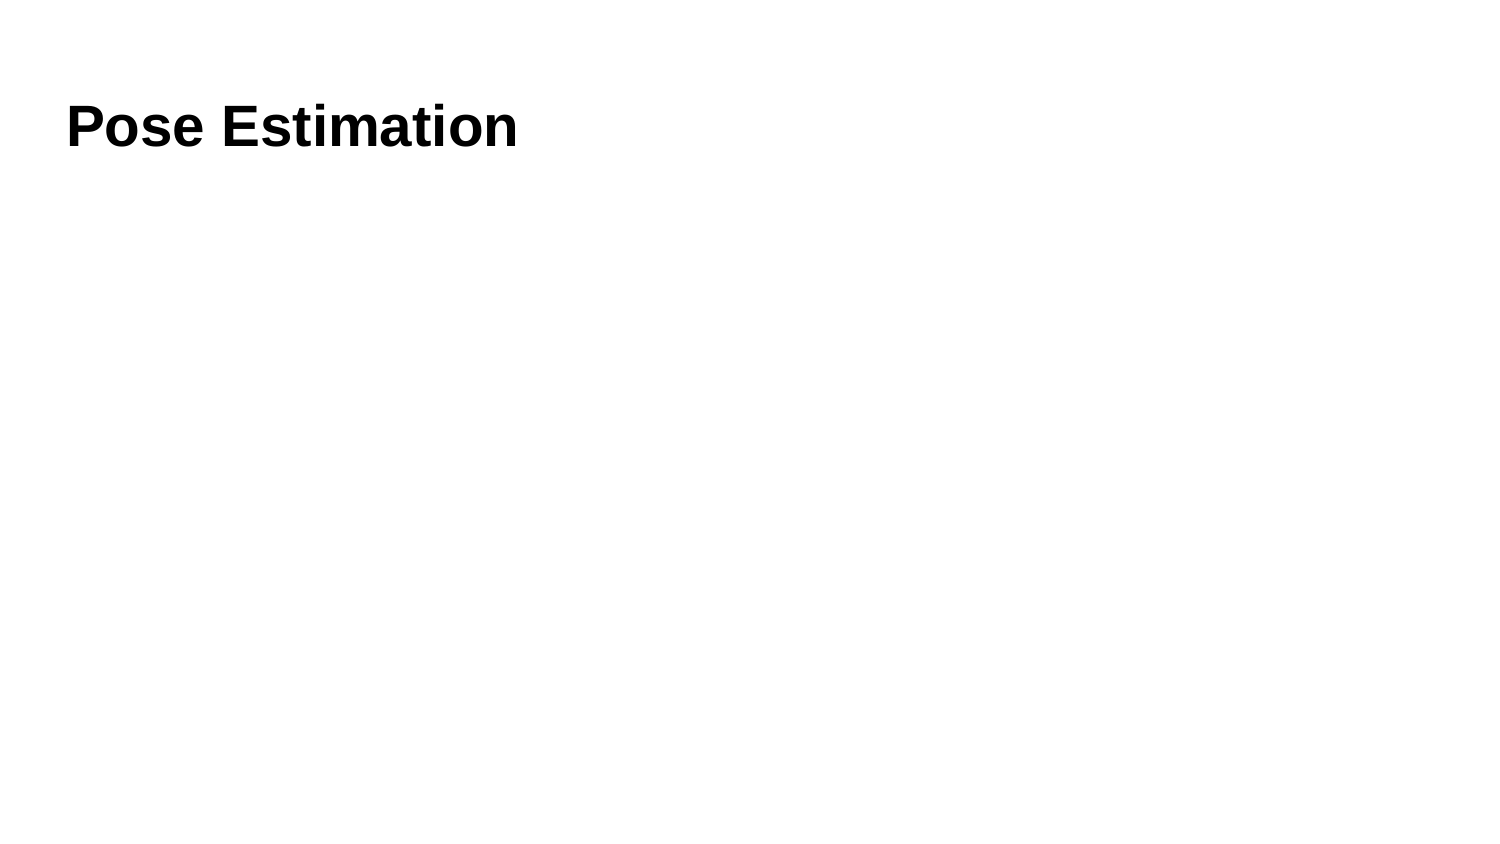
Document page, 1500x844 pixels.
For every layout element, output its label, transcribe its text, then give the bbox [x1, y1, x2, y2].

title Pose Estimation [51, 72, 1449, 167]
